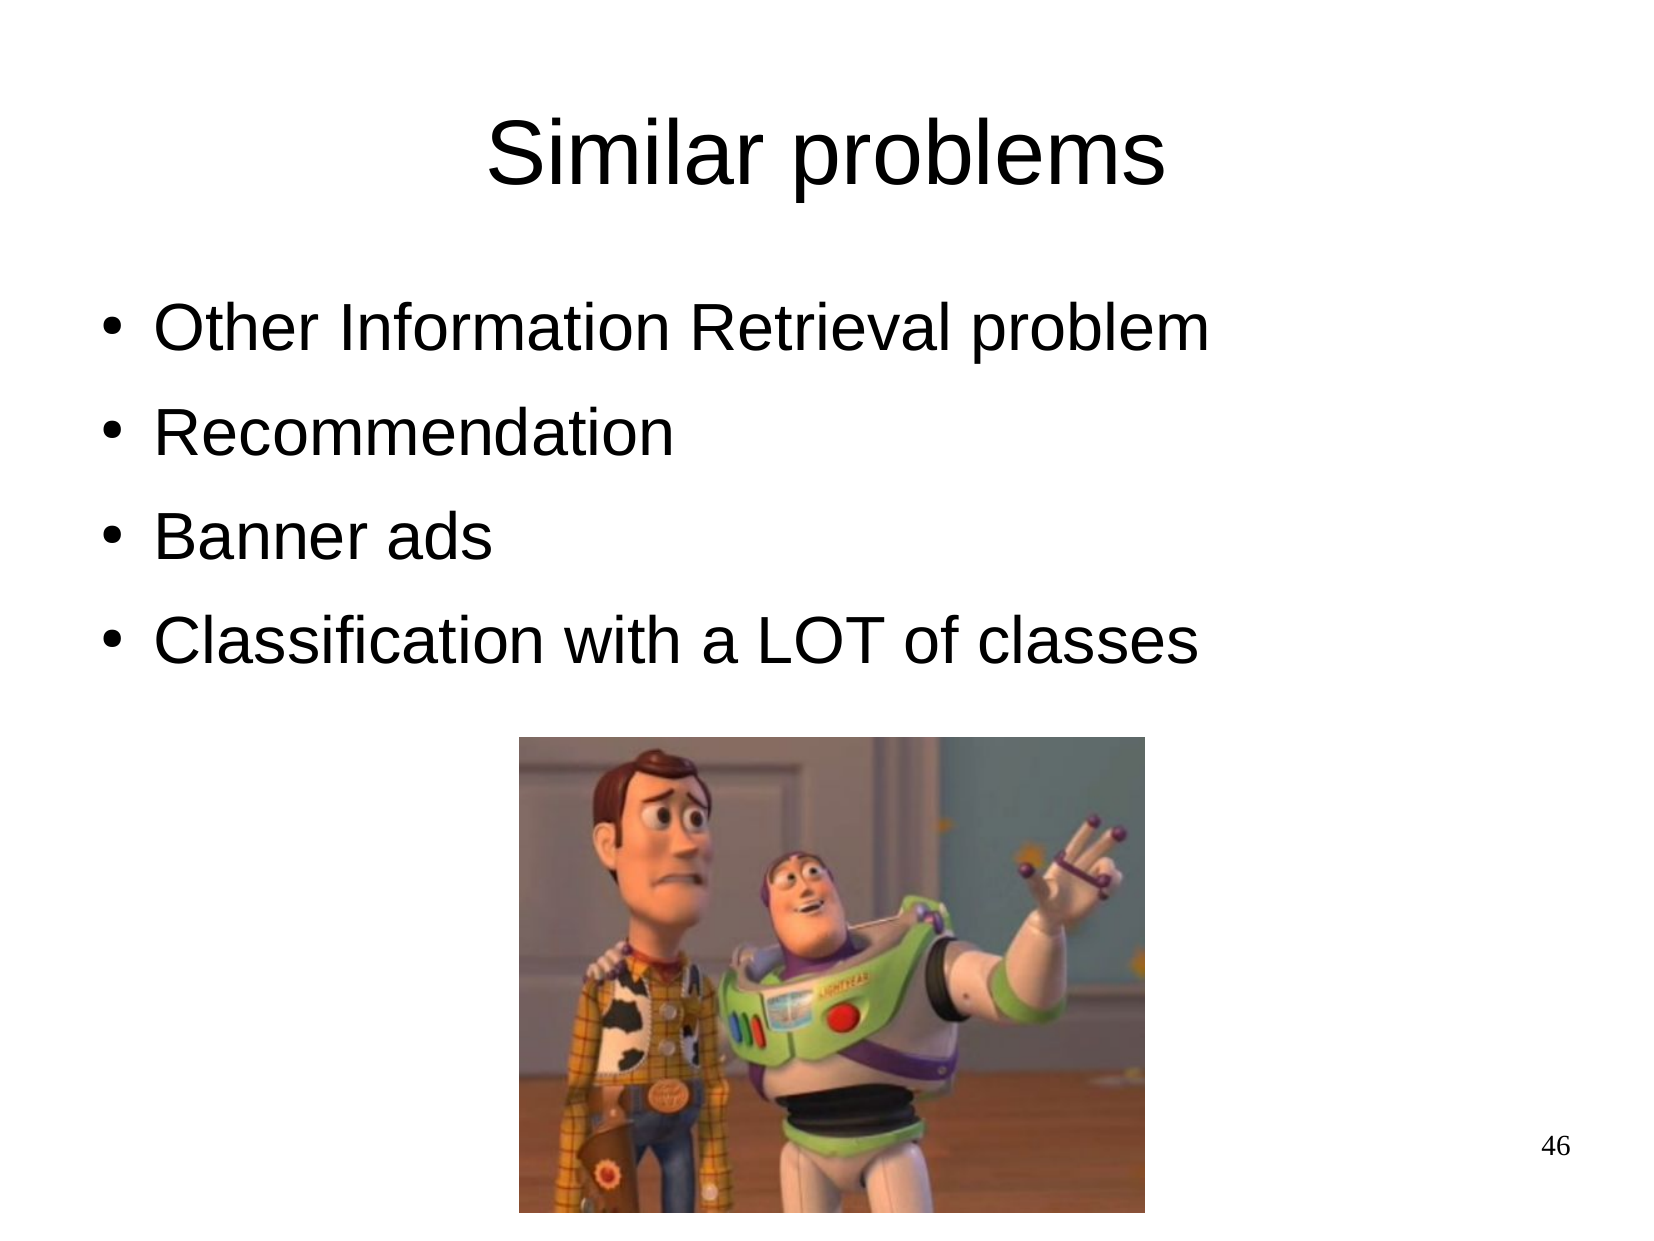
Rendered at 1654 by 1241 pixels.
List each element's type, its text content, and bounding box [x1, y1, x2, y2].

title Similar problems [82, 49, 1571, 257]
picture [519, 737, 1145, 1213]
list Other Information Retrieval problem Recommendation Banner ads Classification with a LOT of classes [82, 290, 1571, 1010]
